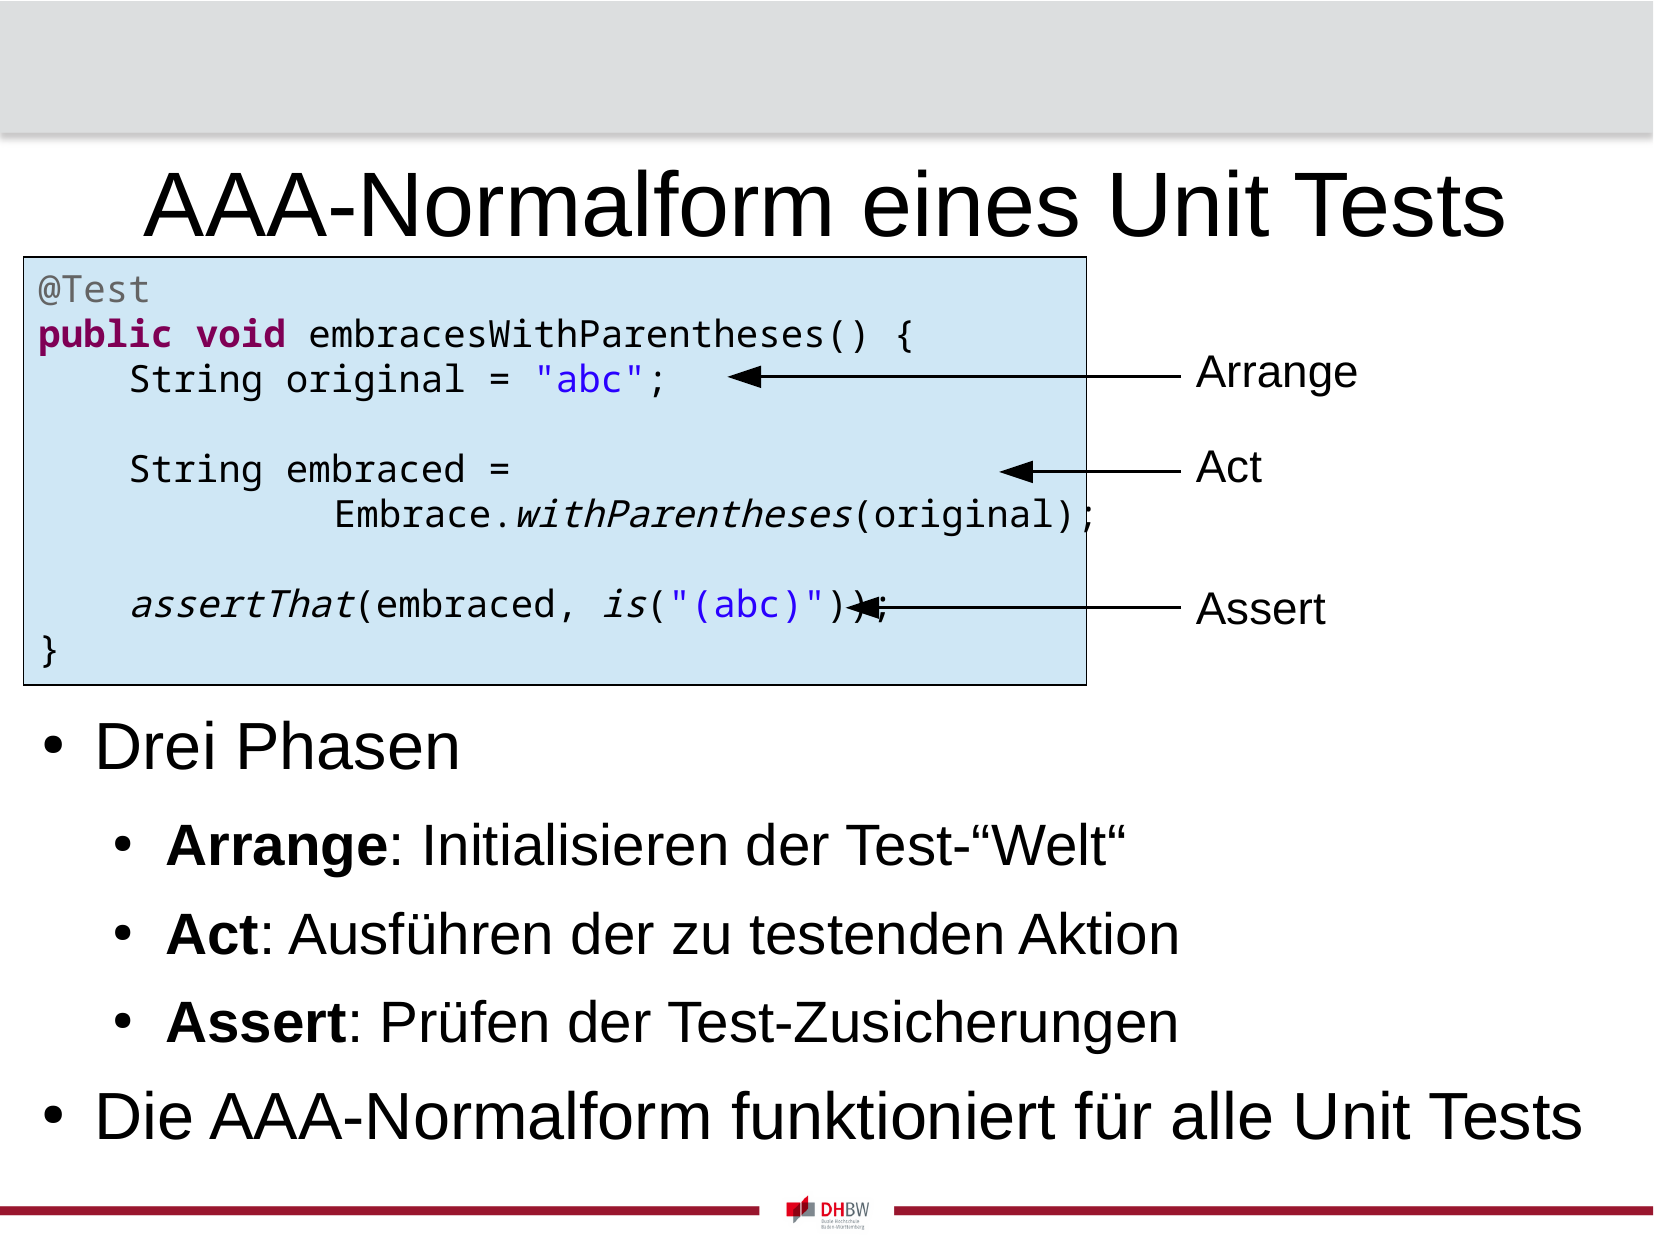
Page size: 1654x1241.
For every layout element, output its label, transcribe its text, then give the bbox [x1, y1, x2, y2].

text_box Arrange [1181, 348, 1406, 396]
list Drei Phasen Arrange: Initialisieren der Test-“Welt“ Act: Ausführen der zu testenden Aktion Assert: Prüfen der Test-Zusicherungen Die AAA-Normalform funktioniert für alle Unit Tests [23, 708, 1642, 1170]
text_box Arrange [1313, 365, 1325, 384]
text_box Act [1181, 442, 1406, 491]
title AAA-Normalform eines Unit Tests [82, 147, 1571, 257]
text_box @Test public void embracesWithParentheses() { String original = "abc"; String embraced = Embrace.withParentheses(original); assertThat(embraced, is("(abc)")); } [23, 256, 1087, 686]
text_box Assert [1181, 584, 1406, 632]
picture [0, 1, 1654, 1237]
